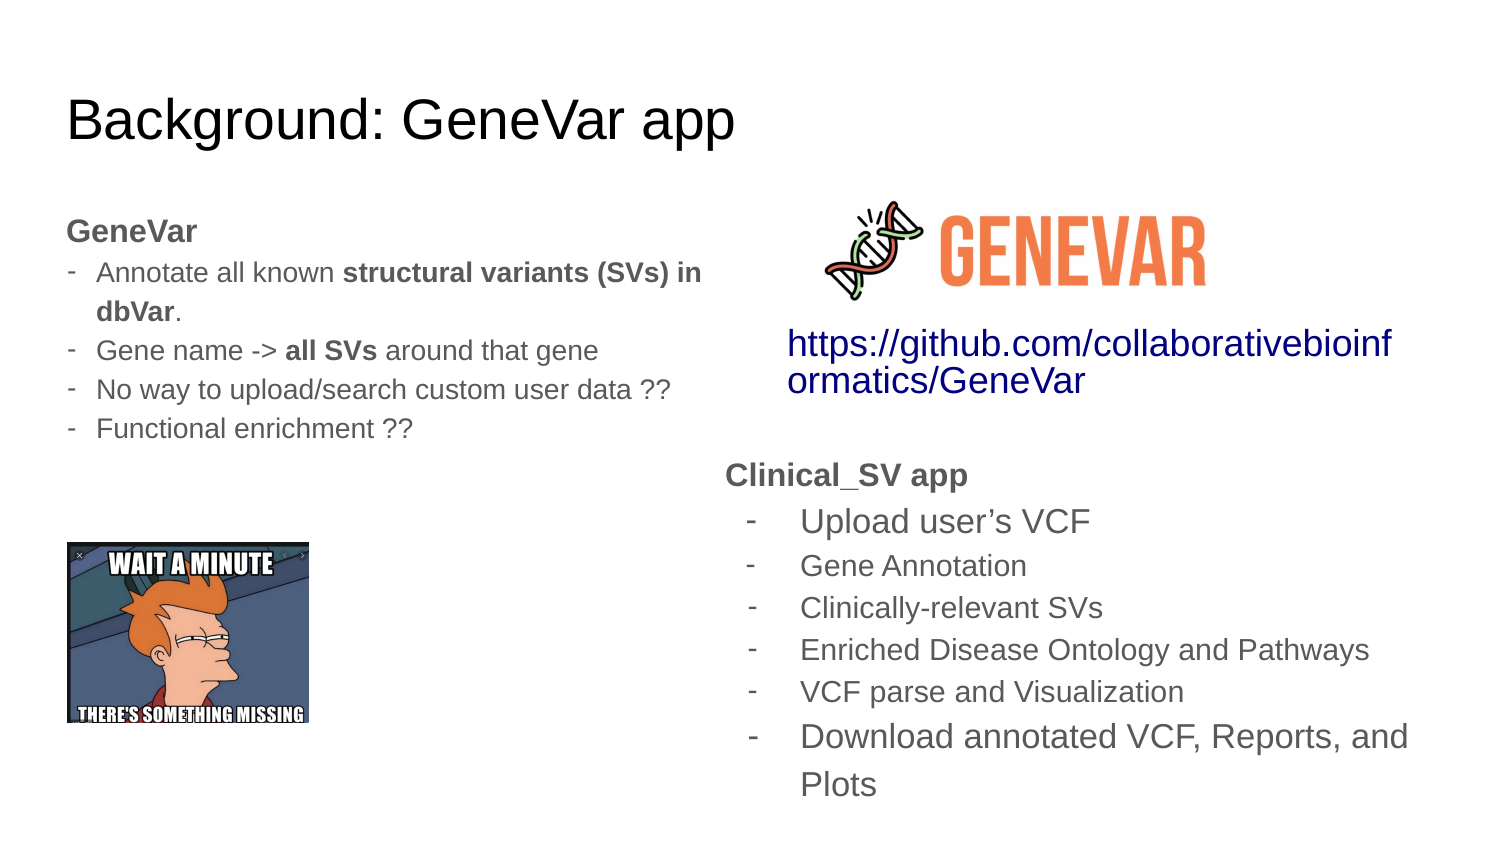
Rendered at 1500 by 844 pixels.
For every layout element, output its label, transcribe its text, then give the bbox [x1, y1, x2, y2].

title Background: GeneVar app [51, 72, 1449, 167]
list Clinical_SV app Upload user’s VCF Gene Annotation Clinically-relevant SVs Enriched Disease Ontology and Pathways VCF parse and Visualization Download annotated VCF, Reports, and Plots [710, 432, 1467, 827]
picture [67, 542, 309, 723]
picture [810, 188, 1236, 303]
text_box https://github.com/collaborativebioinformatics/GeneVar [772, 303, 1411, 379]
list GeneVar Annotate all known structural variants (SVs) in dbVar. Gene name -> all SVs around that gene No way to upload/search custom user data ?? Functional enrichment ?? [51, 189, 738, 457]
